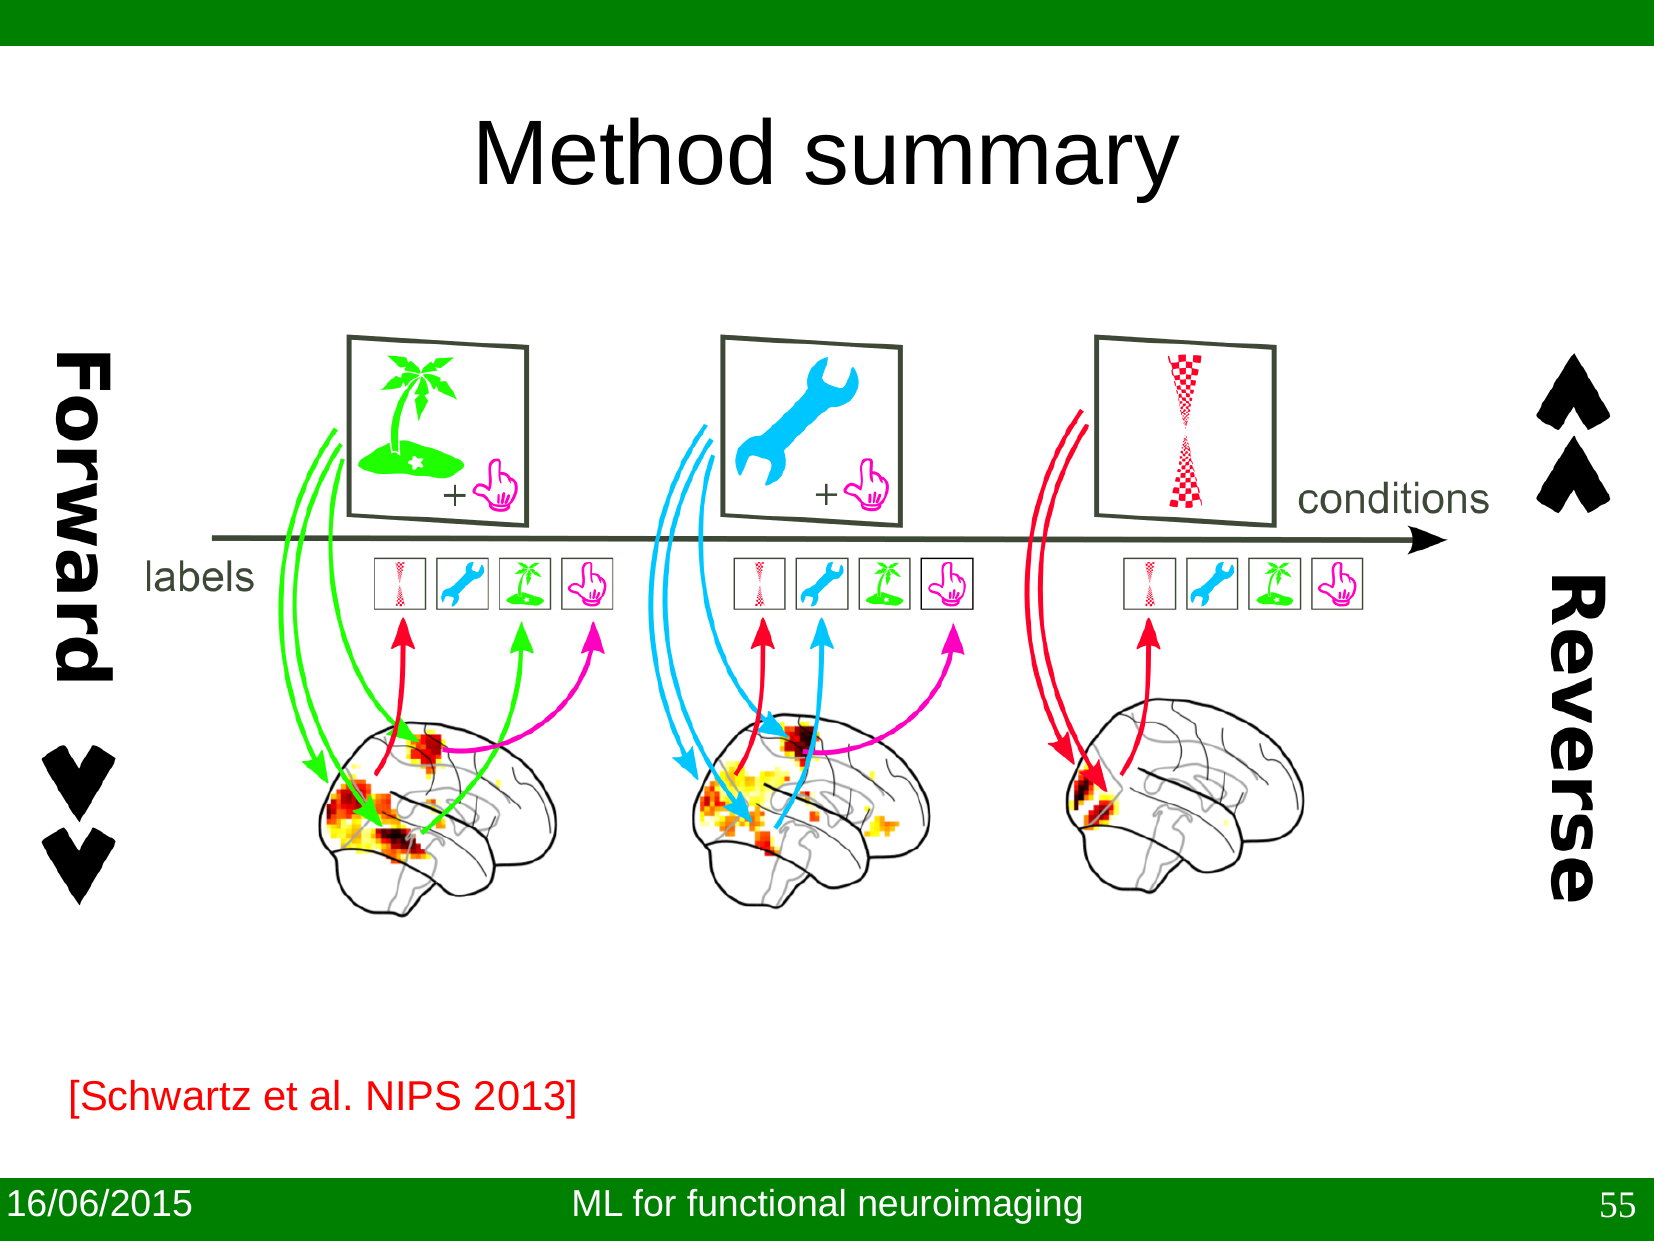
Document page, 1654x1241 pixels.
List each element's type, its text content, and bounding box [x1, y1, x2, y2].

text_box [Schwartz et al. NIPS 2013] [53, 1065, 594, 1127]
title Method summary [82, 49, 1571, 257]
picture [1, 275, 1654, 964]
